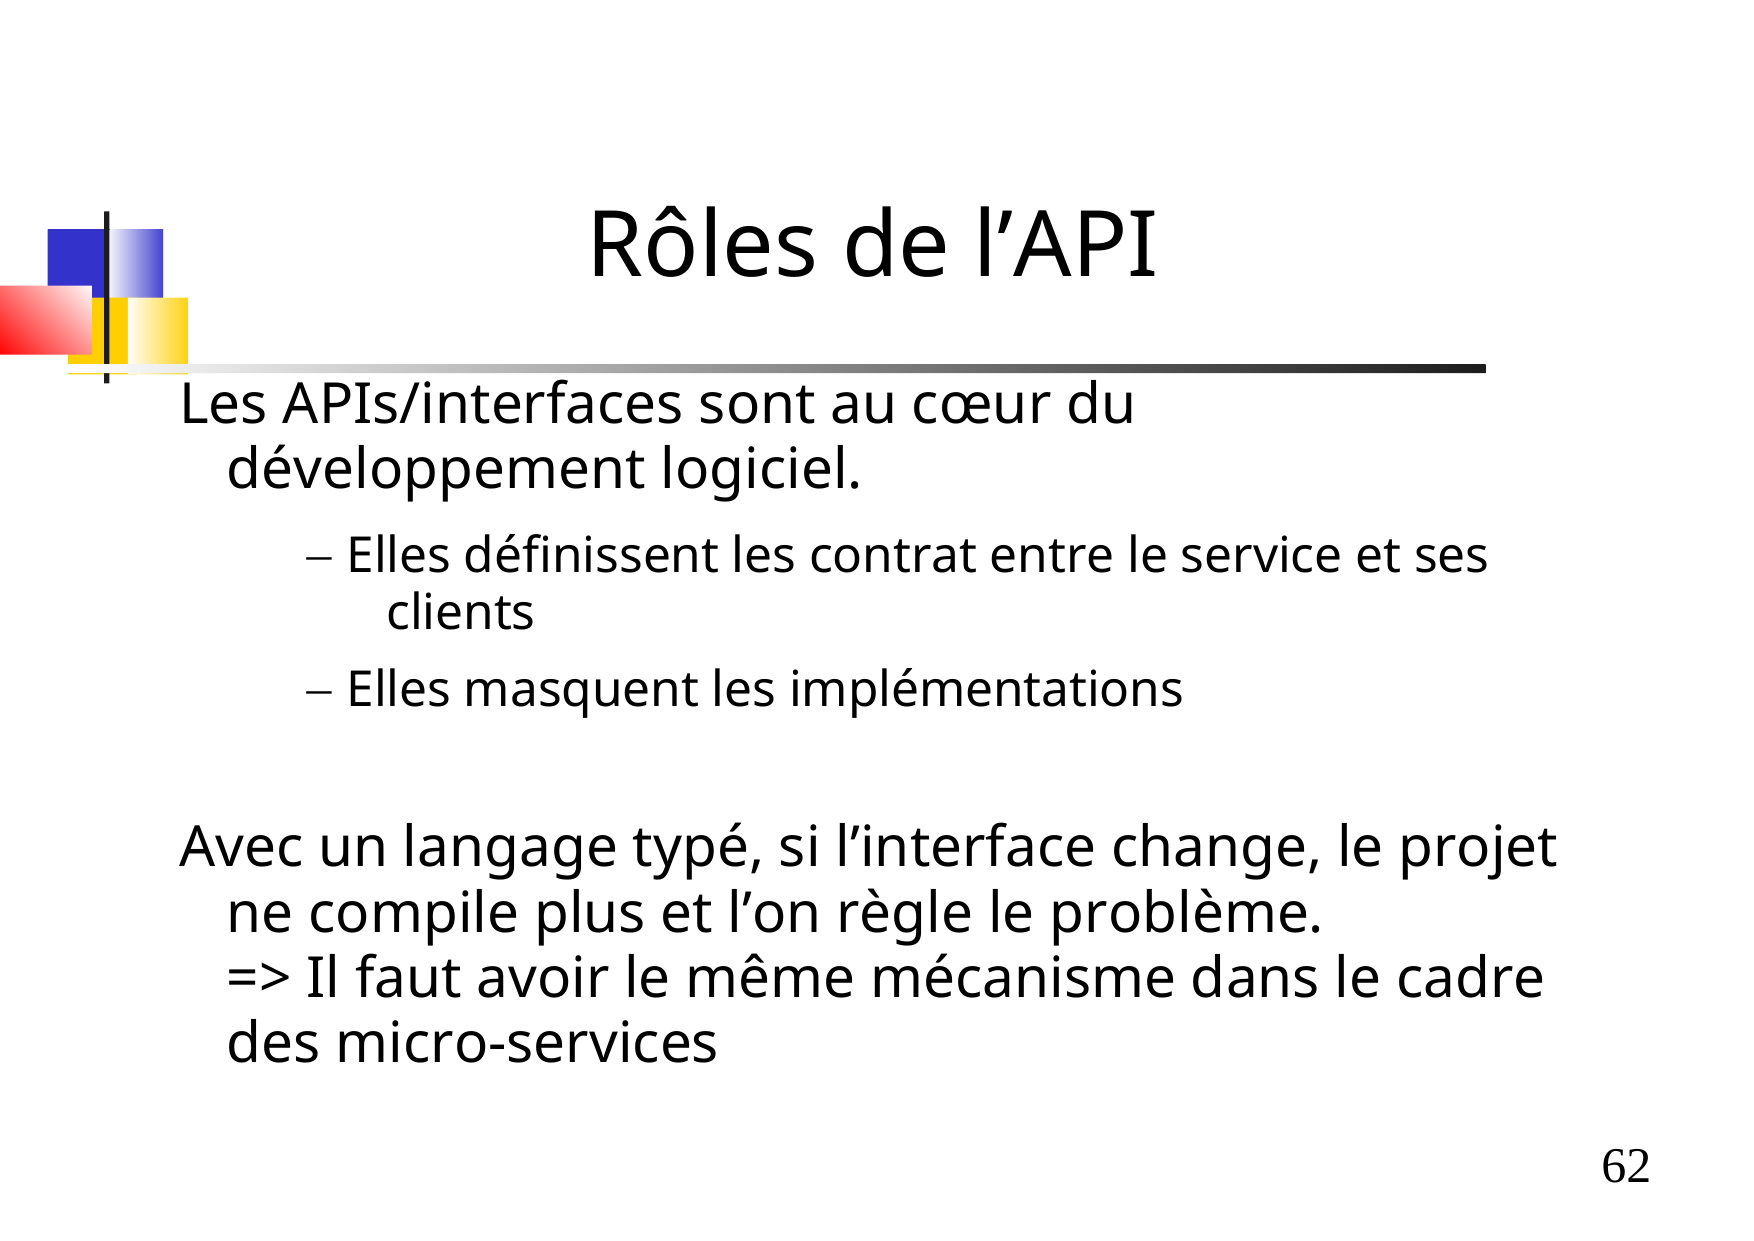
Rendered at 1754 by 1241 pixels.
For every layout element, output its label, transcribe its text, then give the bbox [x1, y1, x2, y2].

list Les APIs/interfaces sont au cœur du développement logiciel. Elles définissent les contrat entre le service et ses clients Elles masquent les implémentations Avec un langage typé, si l’interface change, le projet ne compile plus et l’on règle le problème. => Il faut avoir le même mécanisme dans le cadre des micro-services [179, 371, 1567, 1091]
title Rôles de l’API [179, 139, 1567, 351]
